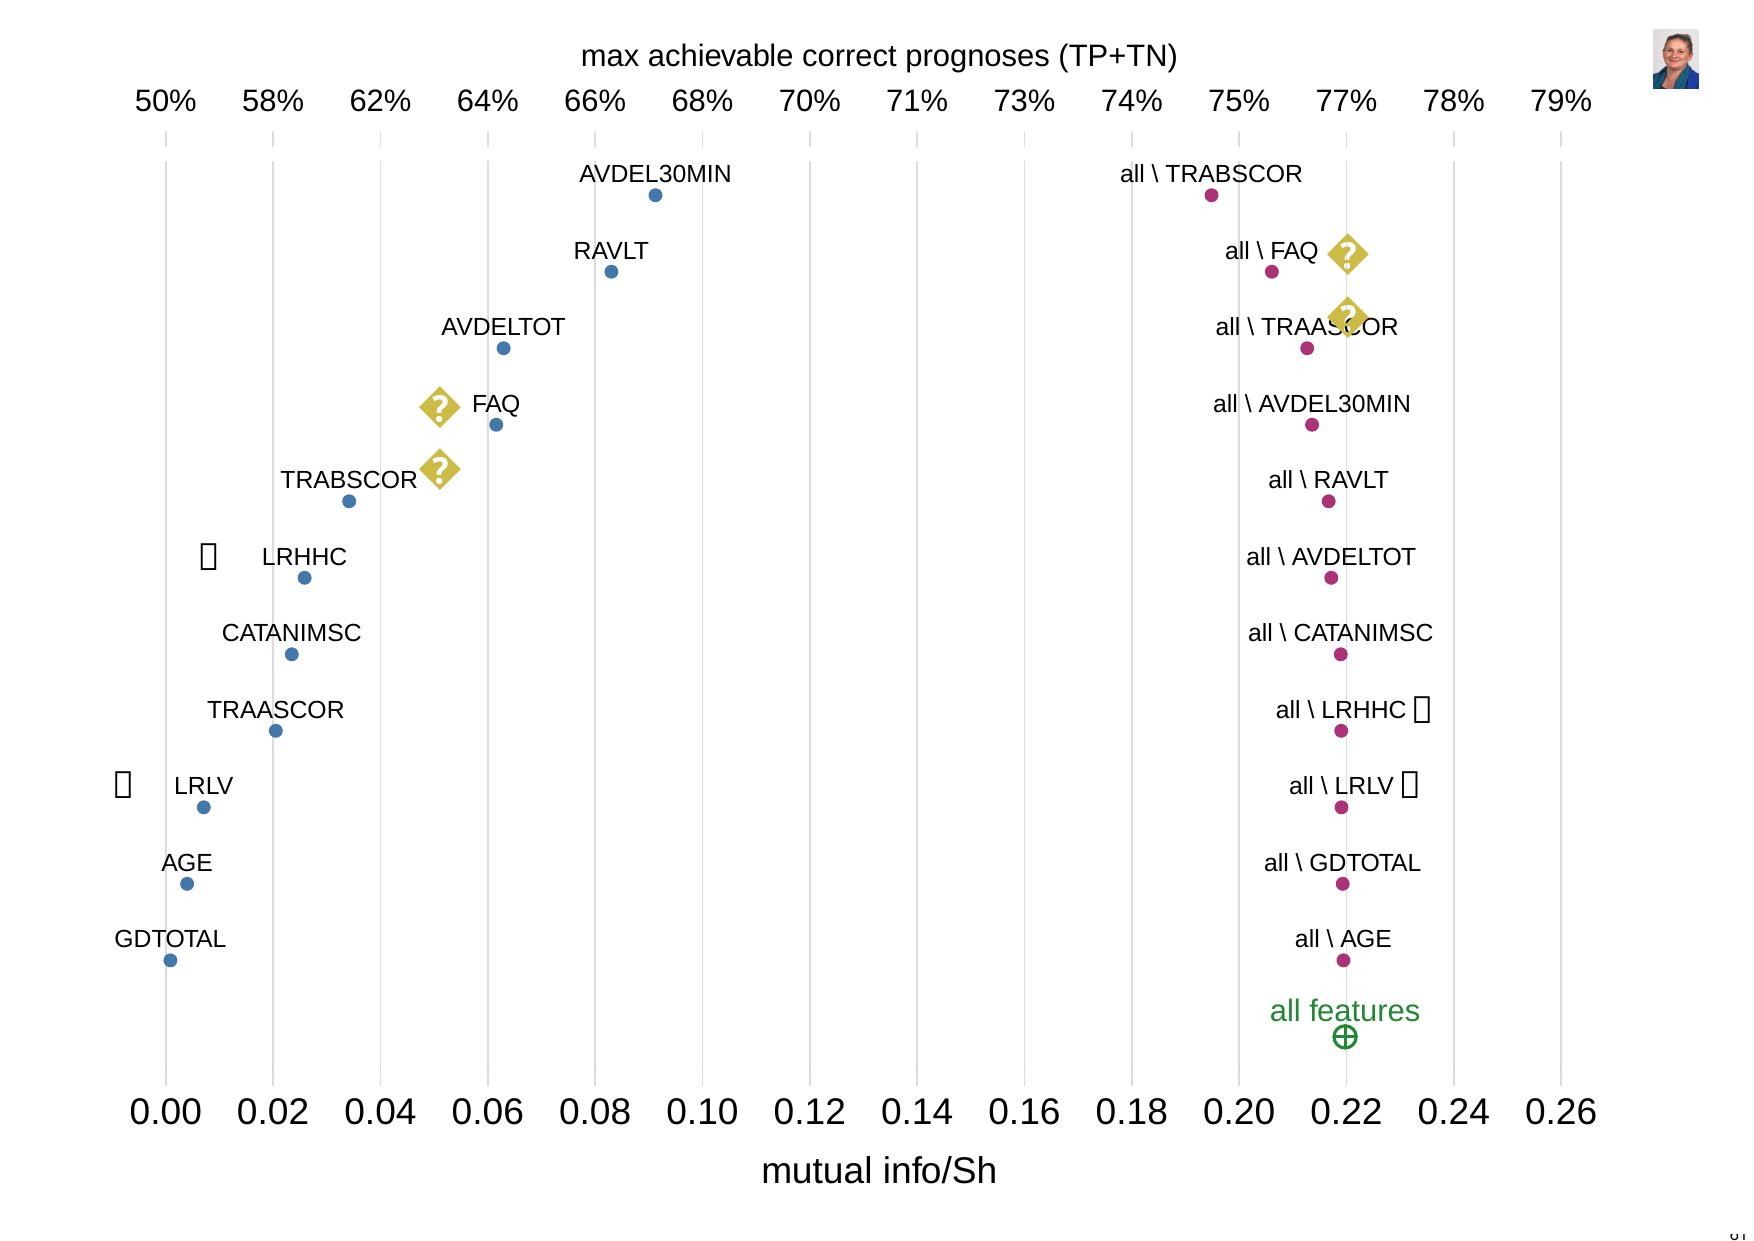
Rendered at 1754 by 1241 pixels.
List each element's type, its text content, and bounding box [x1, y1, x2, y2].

text_box 🧠 [1383, 751, 1465, 817]
text_box 👪 [402, 364, 478, 441]
text_box 👪 [1310, 212, 1386, 288]
text_box 🧠 [1396, 676, 1478, 742]
text_box 🧠 [182, 522, 264, 588]
text_box 🧠 [97, 750, 179, 816]
picture [9, 6, 1745, 1235]
